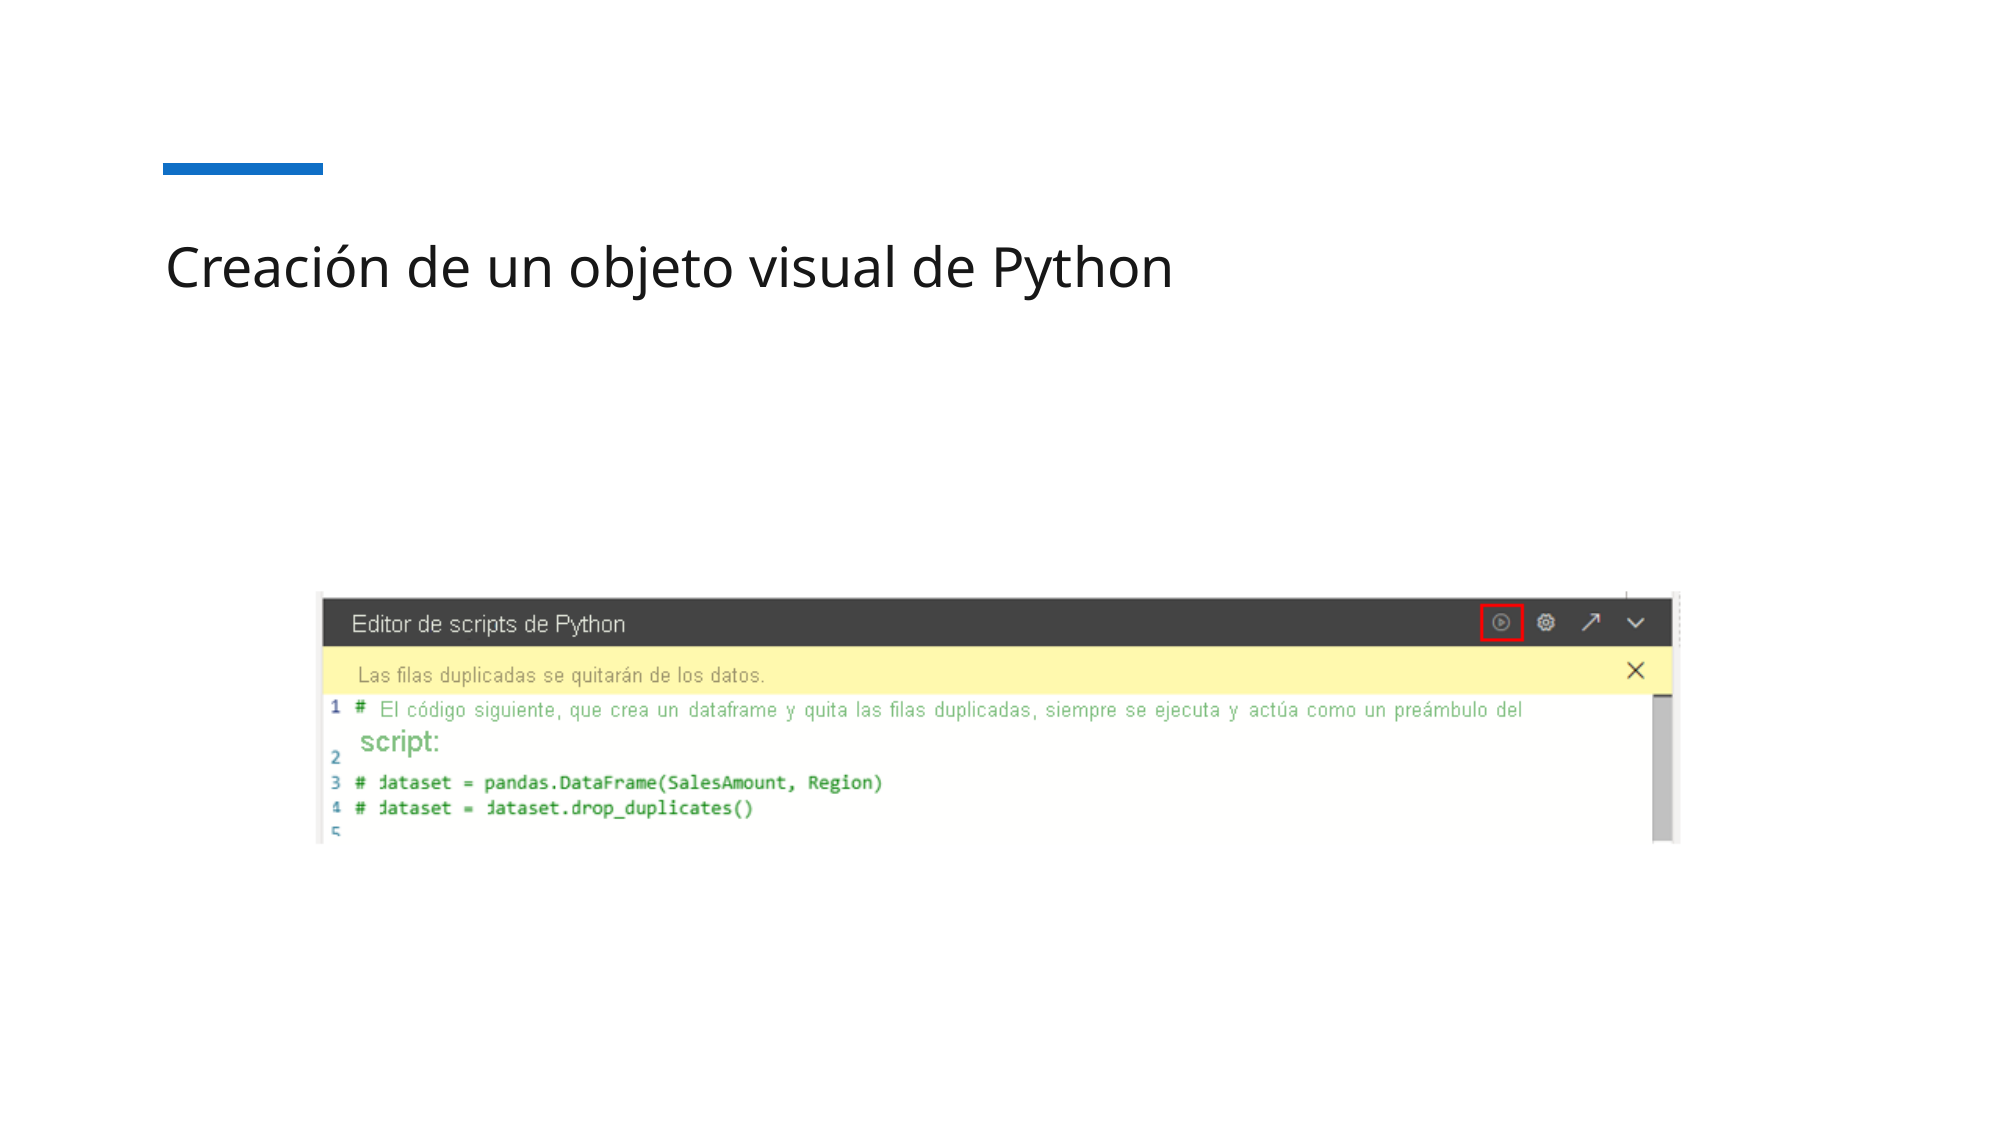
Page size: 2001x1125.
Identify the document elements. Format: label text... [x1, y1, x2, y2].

picture [313, 590, 1687, 852]
title Creación de un objeto visual de Python [150, 224, 1851, 441]
